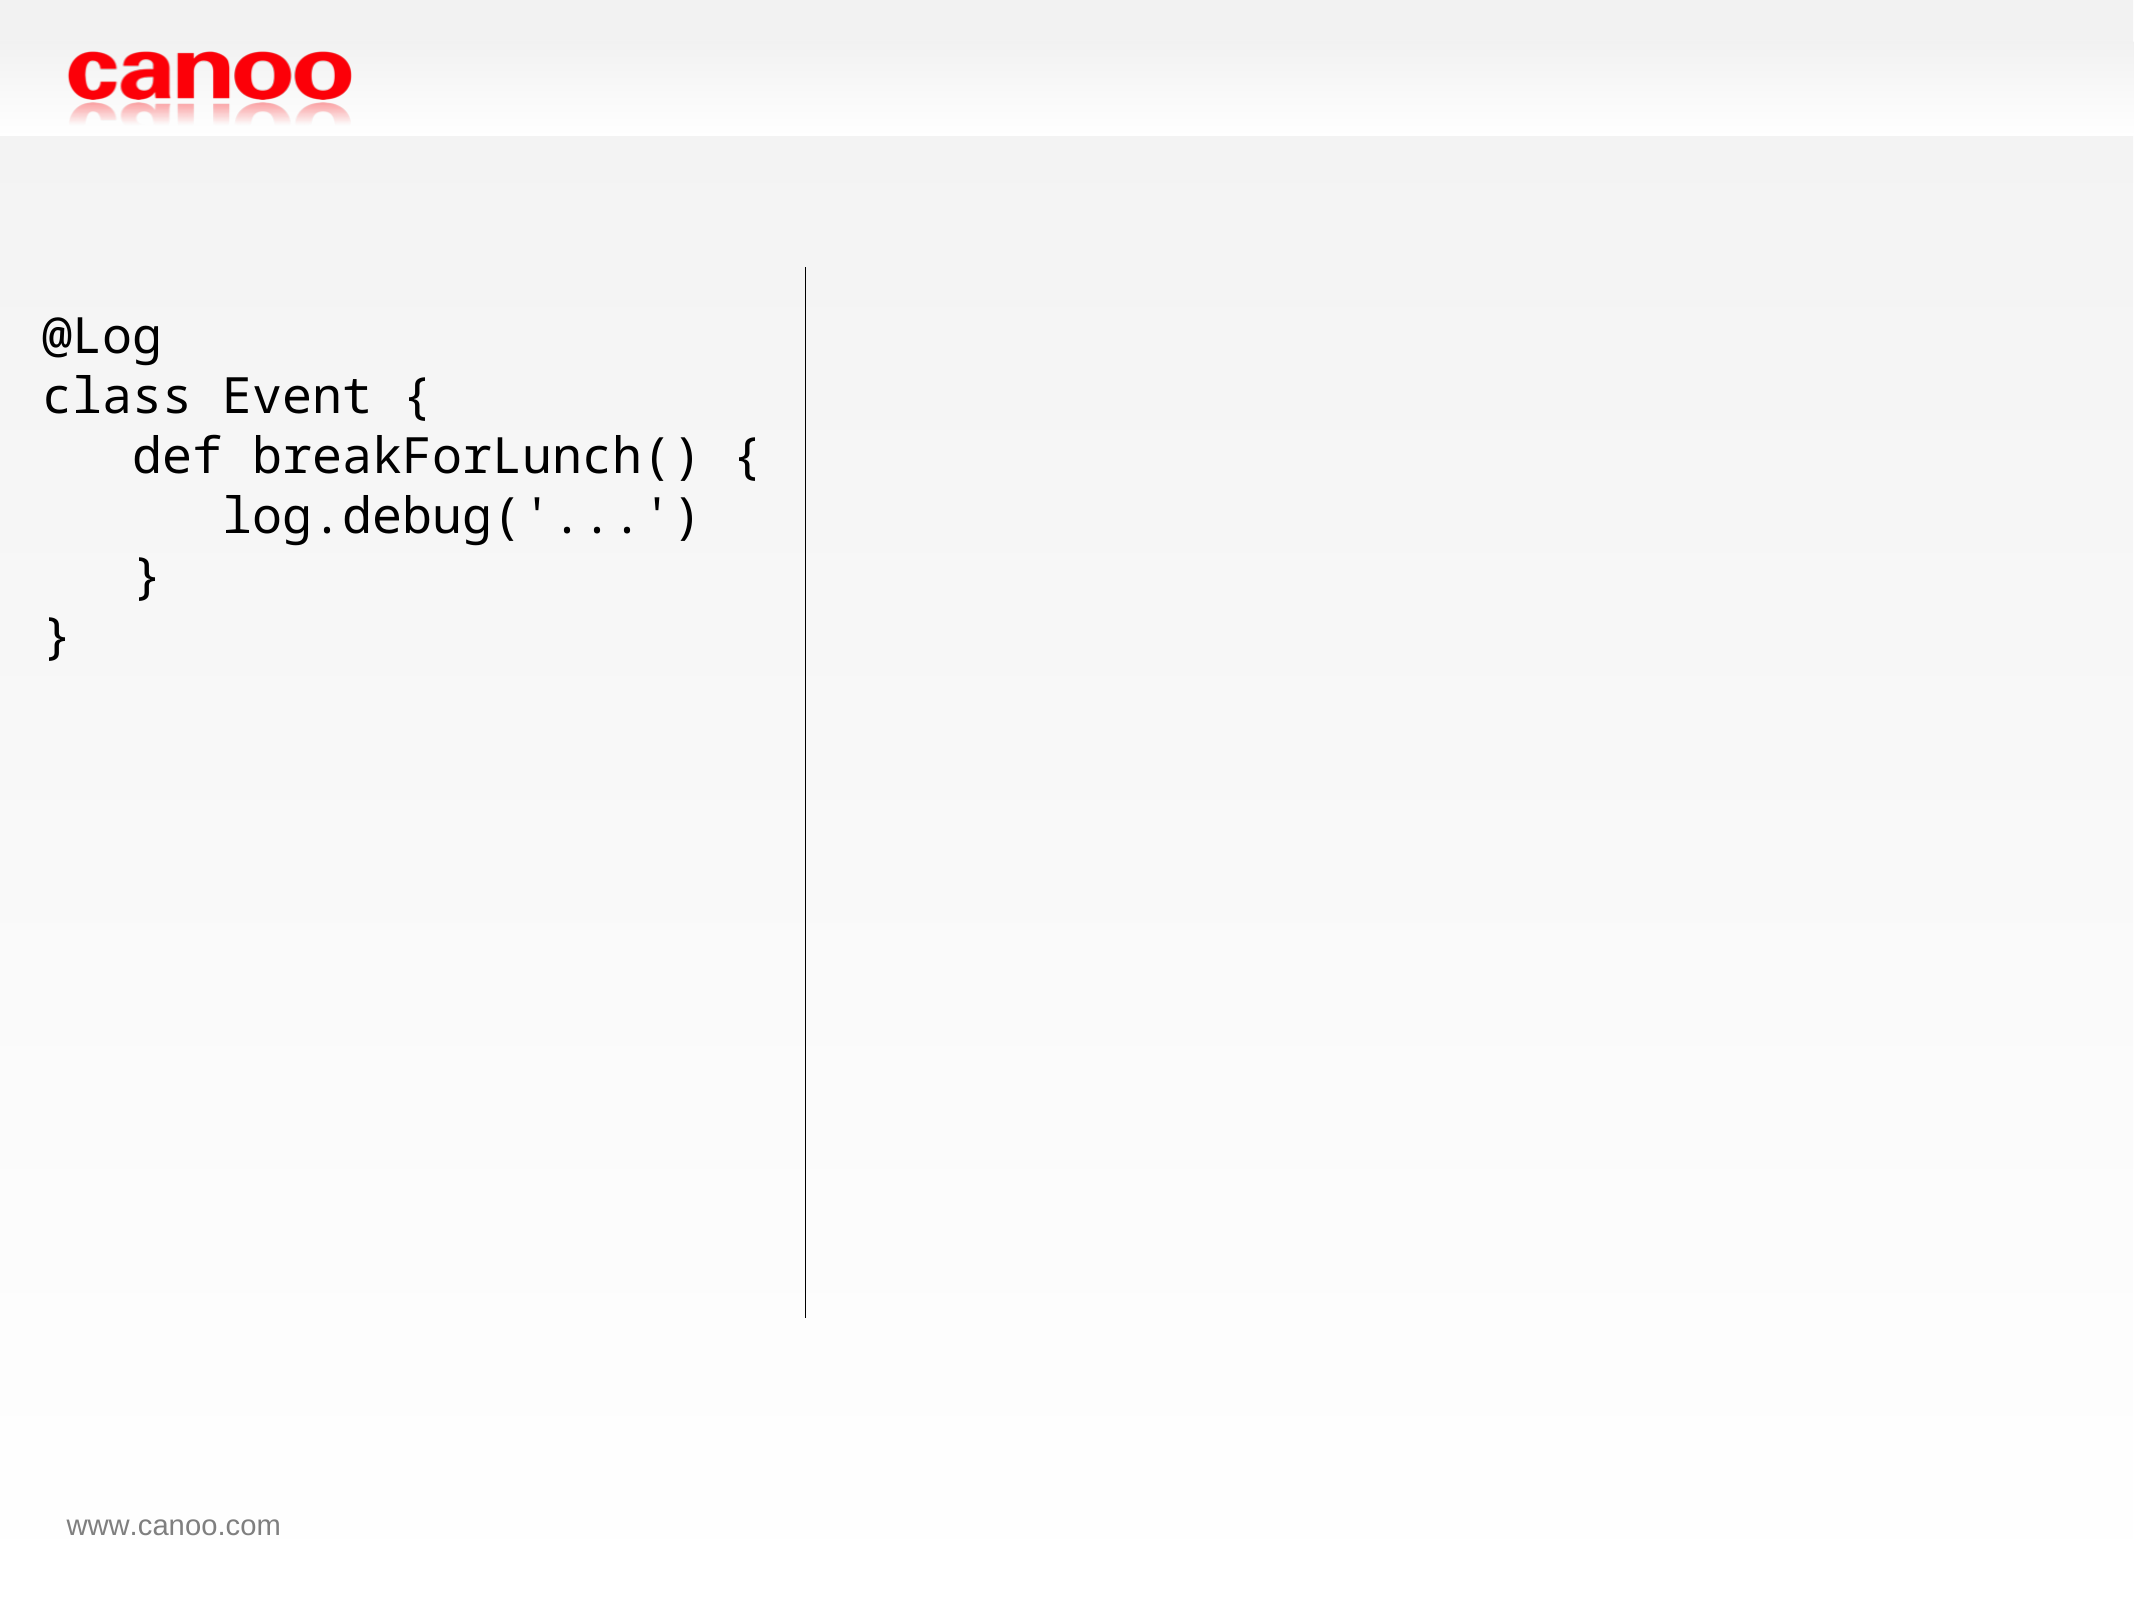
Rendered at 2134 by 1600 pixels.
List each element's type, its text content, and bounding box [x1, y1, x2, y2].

text_box @Log class Event { def breakForLunch() { log.debug('...') } } [27, 295, 1013, 1271]
picture [65, 48, 353, 154]
